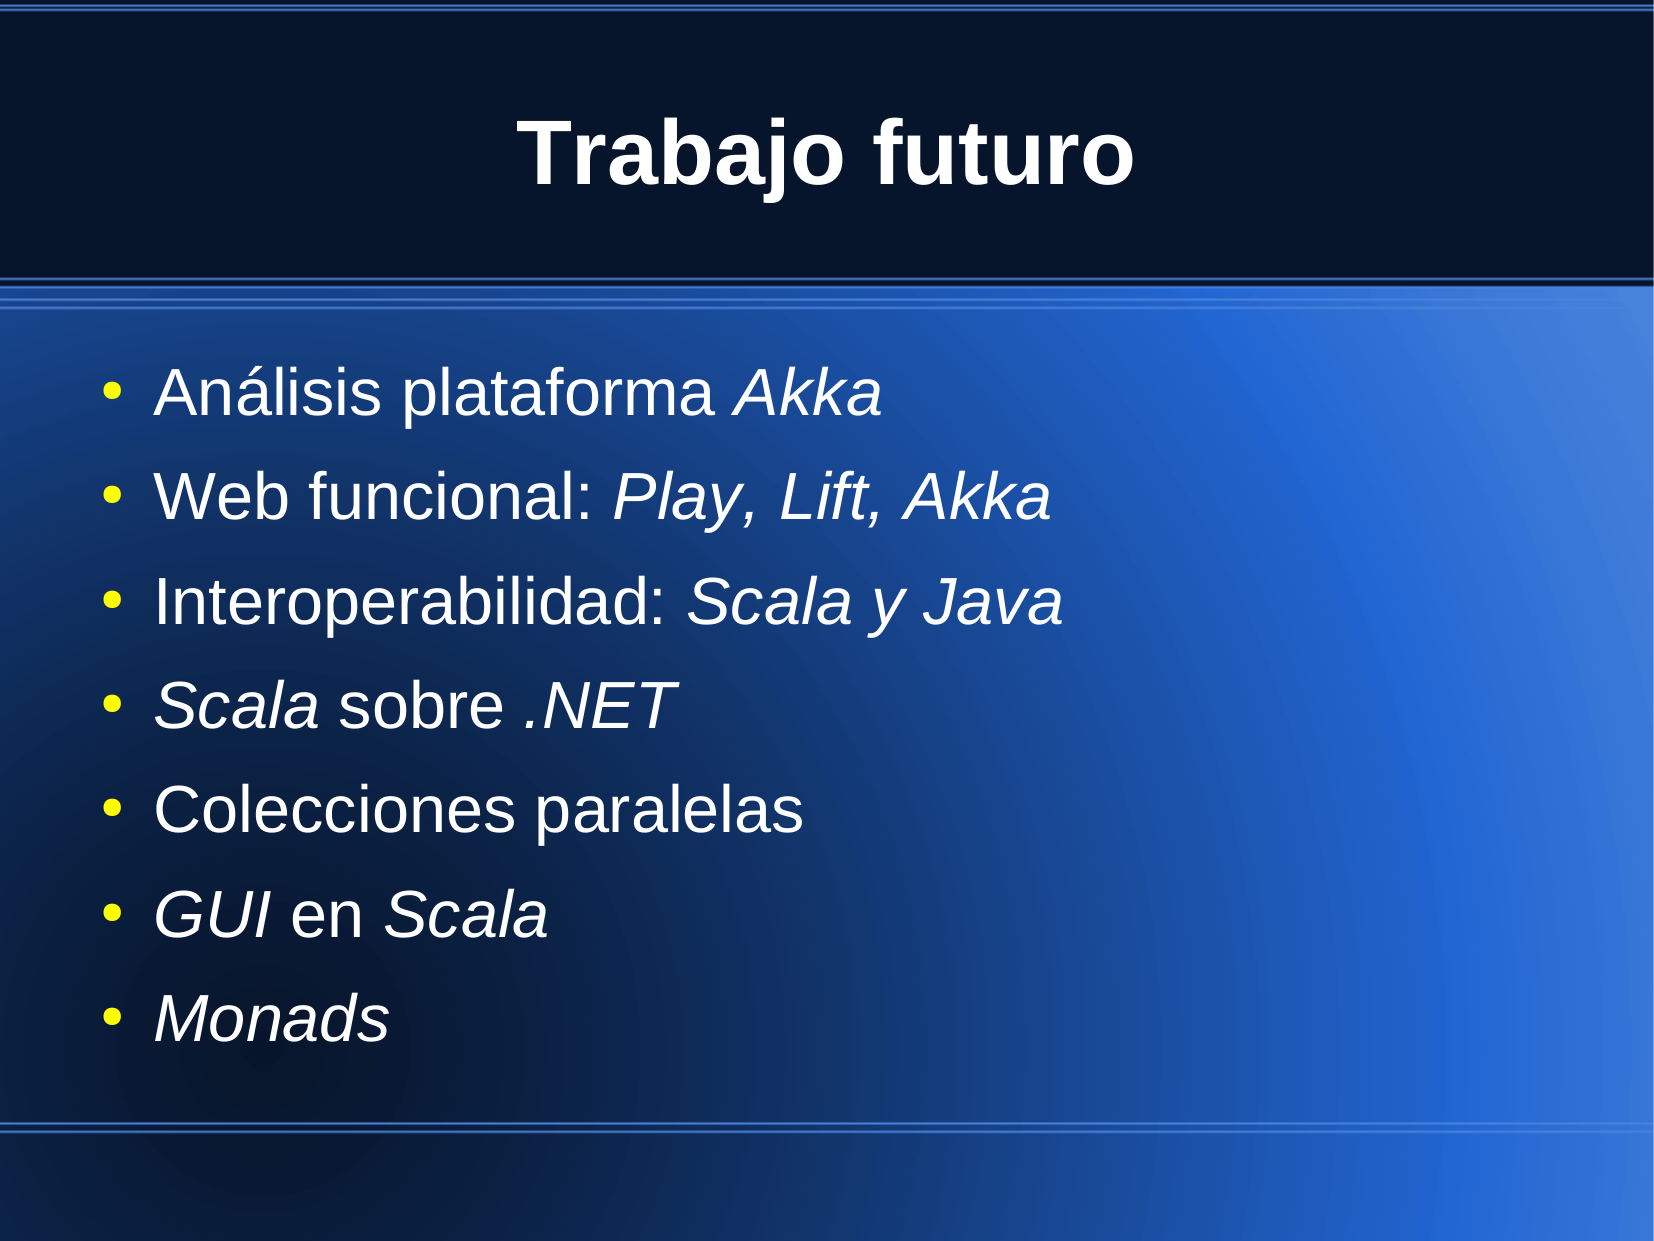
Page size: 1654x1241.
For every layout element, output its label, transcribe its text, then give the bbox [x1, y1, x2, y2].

picture [0, 0, 1654, 1241]
list Análisis plataforma Akka Web funcional: Play, Lift, Akka Interoperabilidad: Scala y Java Scala sobre .NET Colecciones paralelas GUI en Scala Monads [82, 355, 1571, 1174]
title Trabajo futuro [82, 49, 1571, 257]
